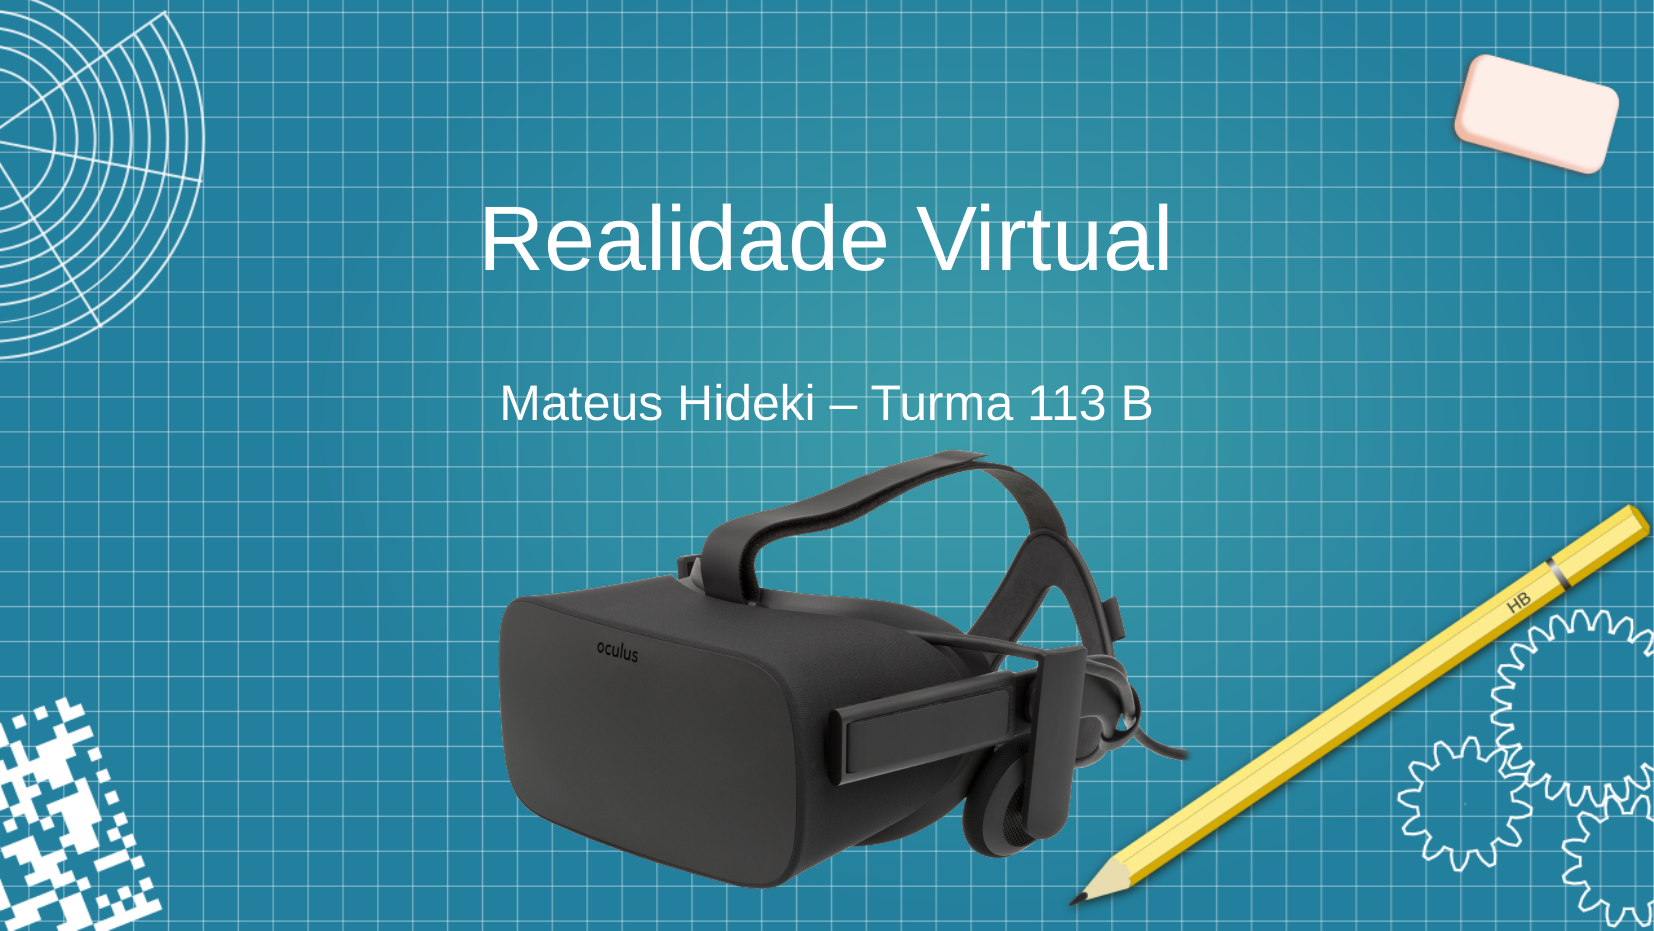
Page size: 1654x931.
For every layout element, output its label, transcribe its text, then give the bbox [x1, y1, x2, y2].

title Realidade Virtual [82, 132, 1571, 177]
subtitle Mateus Hideki – Turma 113 B [82, 177, 1571, 629]
picture [0, 0, 1654, 931]
